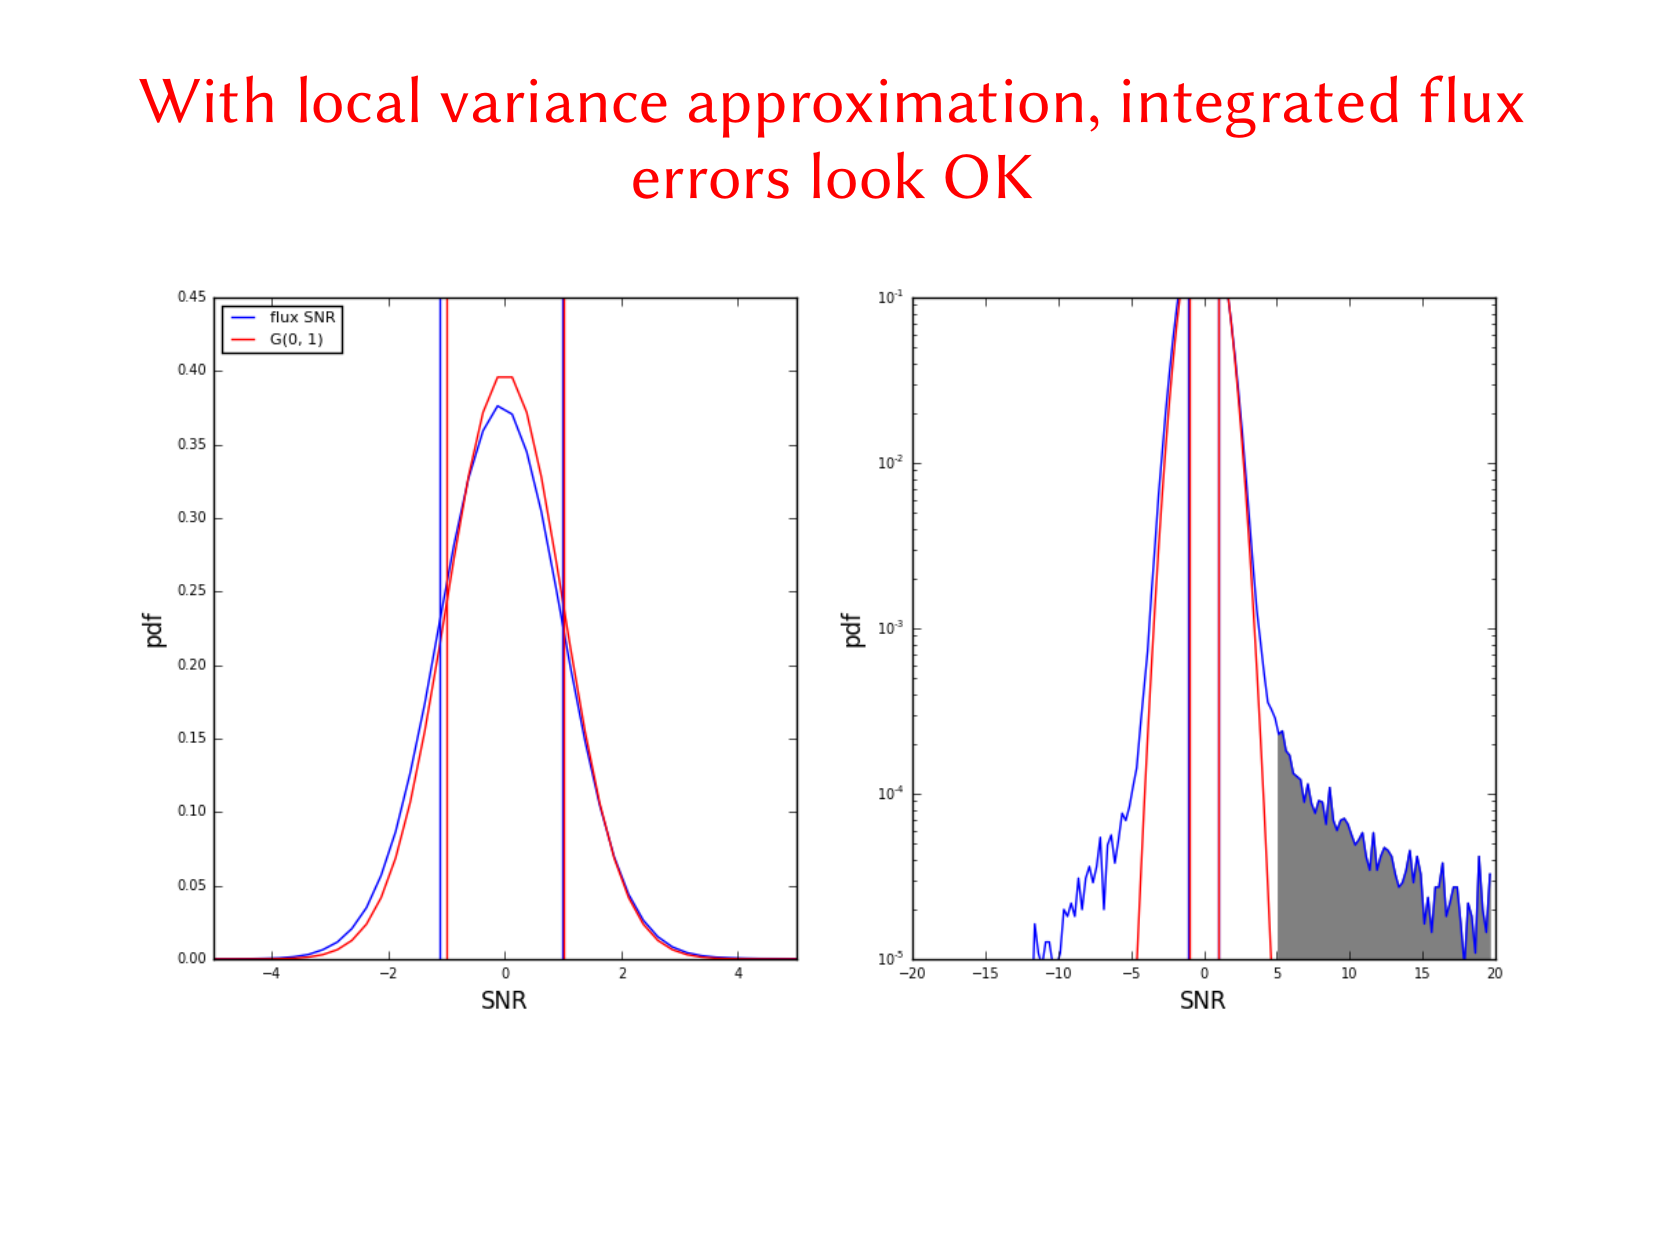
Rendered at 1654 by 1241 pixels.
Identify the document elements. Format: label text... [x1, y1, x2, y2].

text_box With local variance approximation, integrated flux errors look OK [88, 55, 1578, 250]
picture [7, 215, 1654, 1042]
